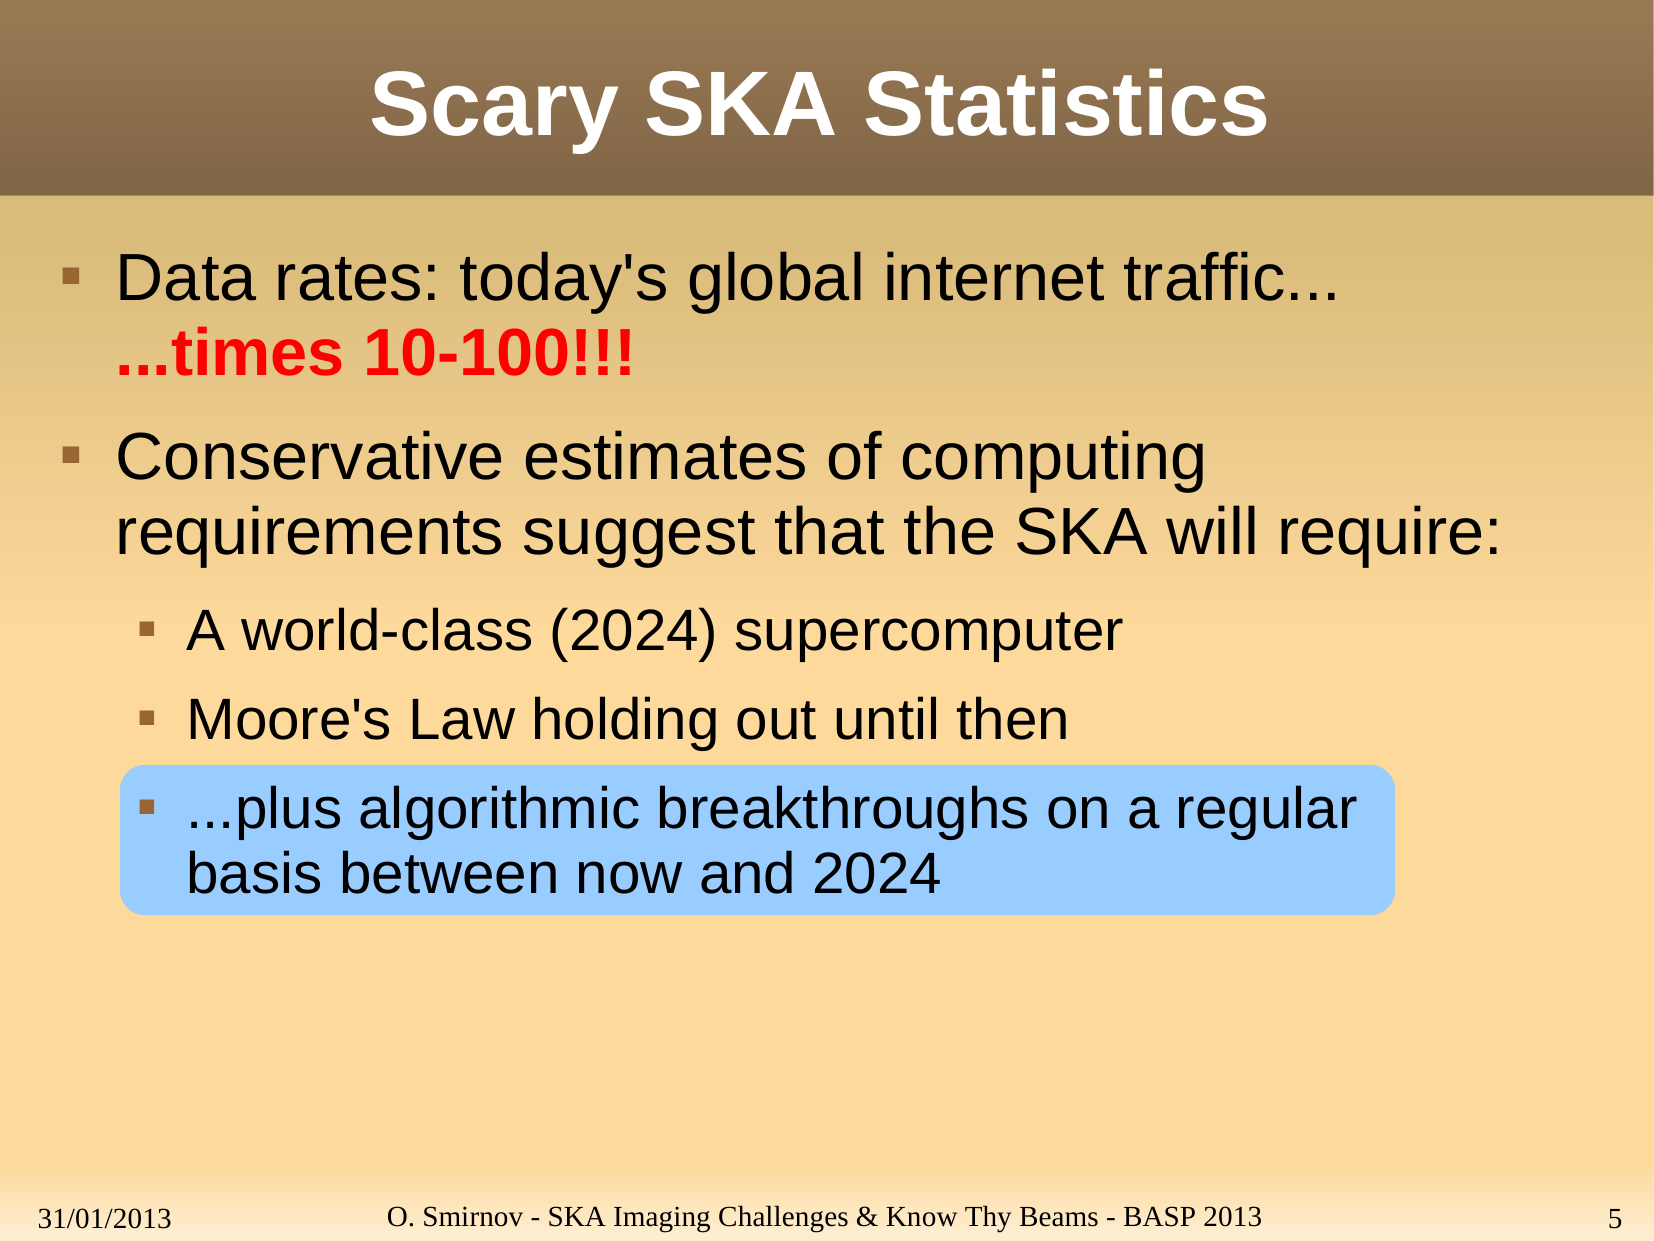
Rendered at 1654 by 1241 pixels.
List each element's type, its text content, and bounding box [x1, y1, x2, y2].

title Scary SKA Statistics [76, 0, 1565, 208]
picture [0, 0, 1654, 1241]
list Data rates: today's global internet traffic... ...times 10-100!!! Conservative estimates of computing requirements suggest that the SKA will require: A world-class (2024) supercomputer Moore's Law holding out until then ...plus algorithmic breakthroughs on a regular basis between now and 2024 [45, 240, 1606, 1059]
